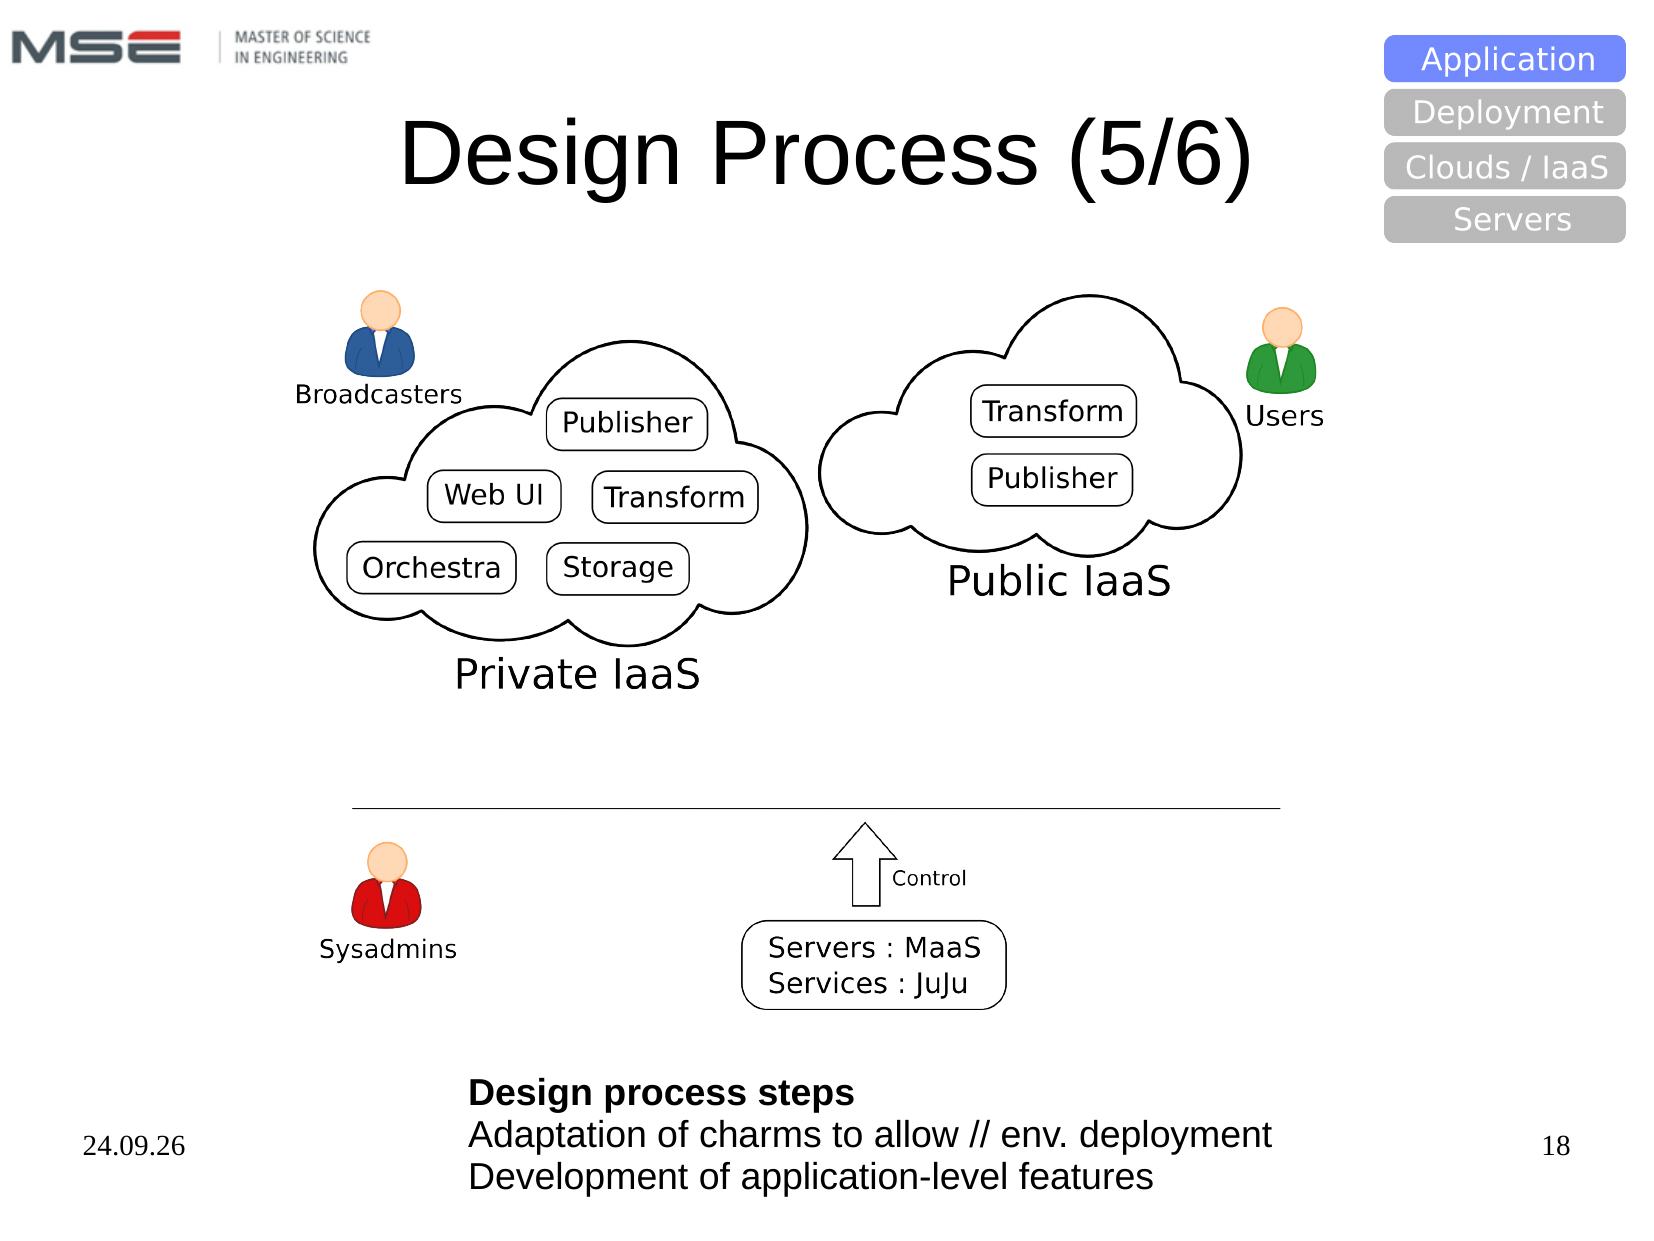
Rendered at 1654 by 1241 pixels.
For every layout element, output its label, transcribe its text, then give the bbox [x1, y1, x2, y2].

title Design Process (5/6) [82, 49, 1571, 257]
picture [297, 290, 1323, 1010]
picture [3, 0, 402, 107]
text_box Design process steps Adaptation of charms to allow // env. deployment Development of application-level features [453, 1063, 1288, 1205]
picture [1384, 35, 1626, 243]
